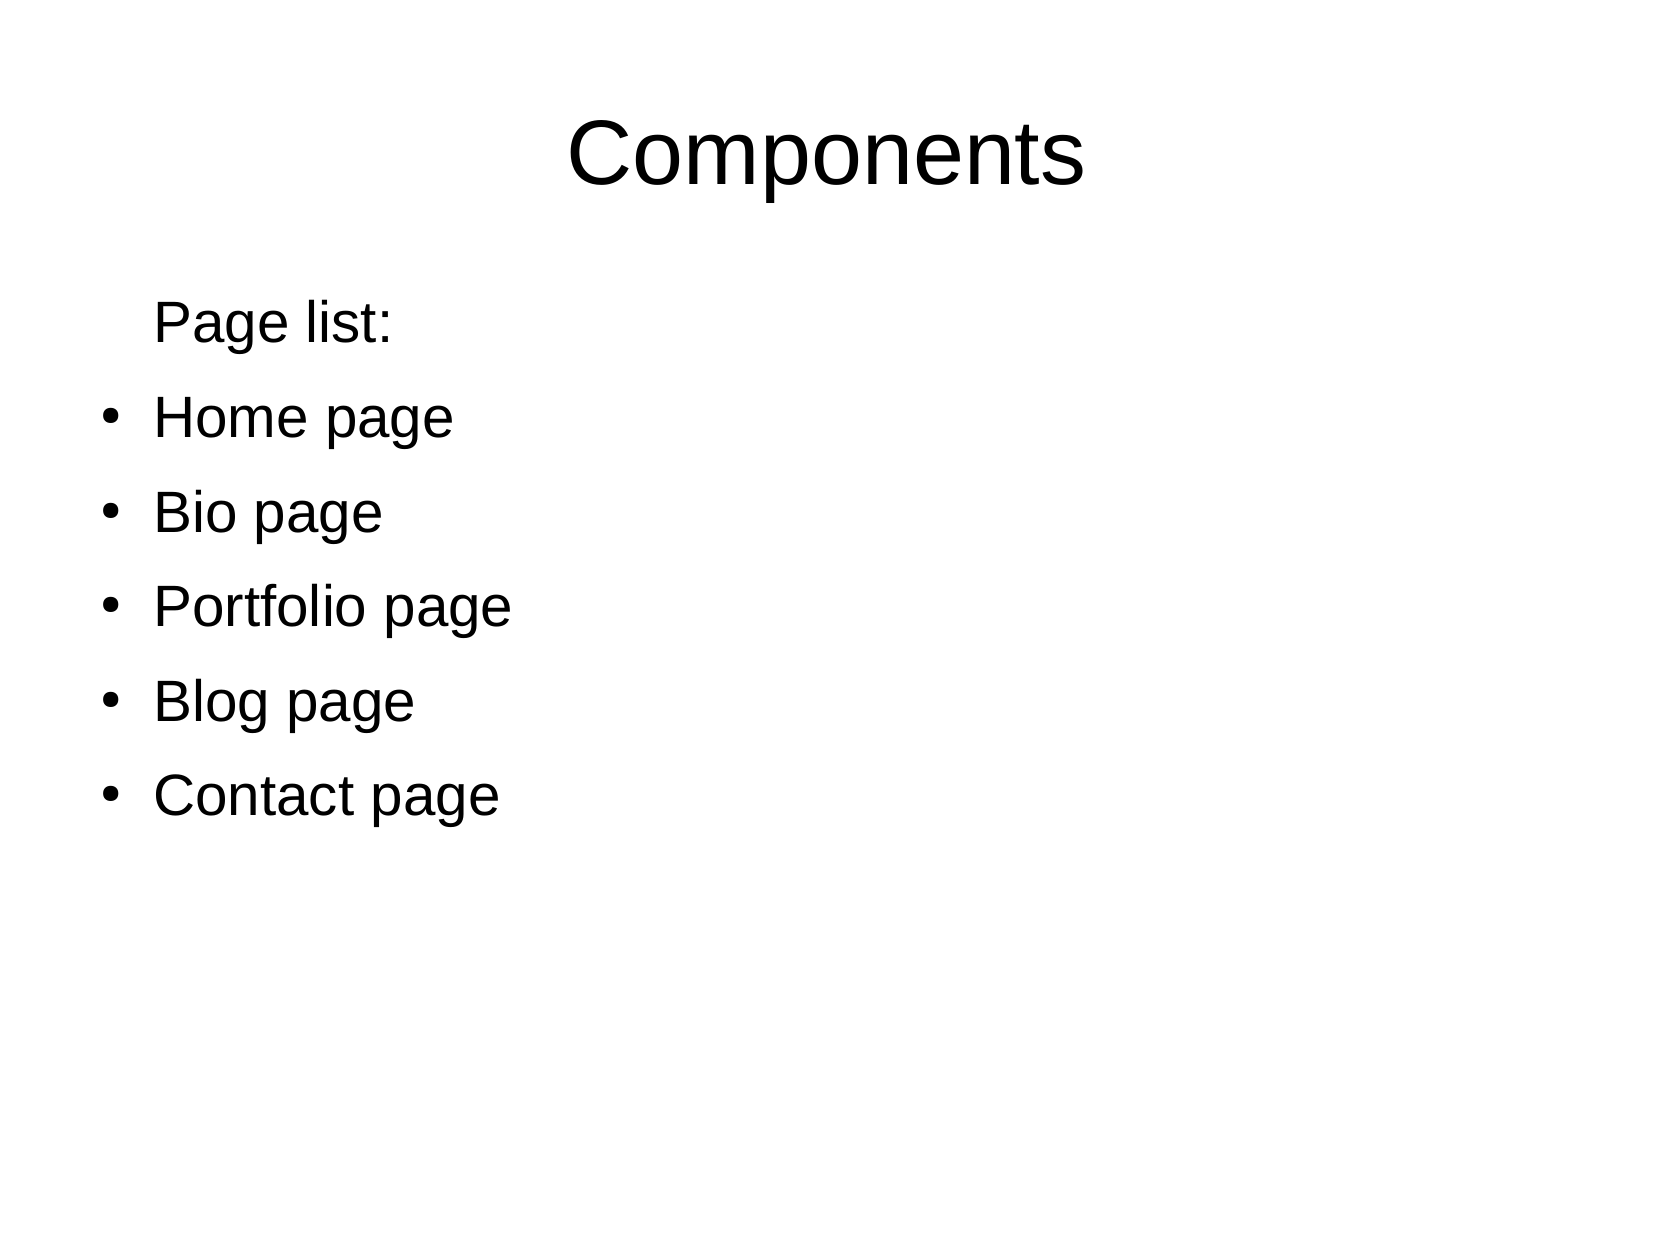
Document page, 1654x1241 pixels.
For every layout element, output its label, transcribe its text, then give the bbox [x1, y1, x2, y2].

list Page list: Home page Bio page Portfolio page Blog page Contact page [82, 290, 1571, 1109]
title Components [82, 49, 1571, 257]
